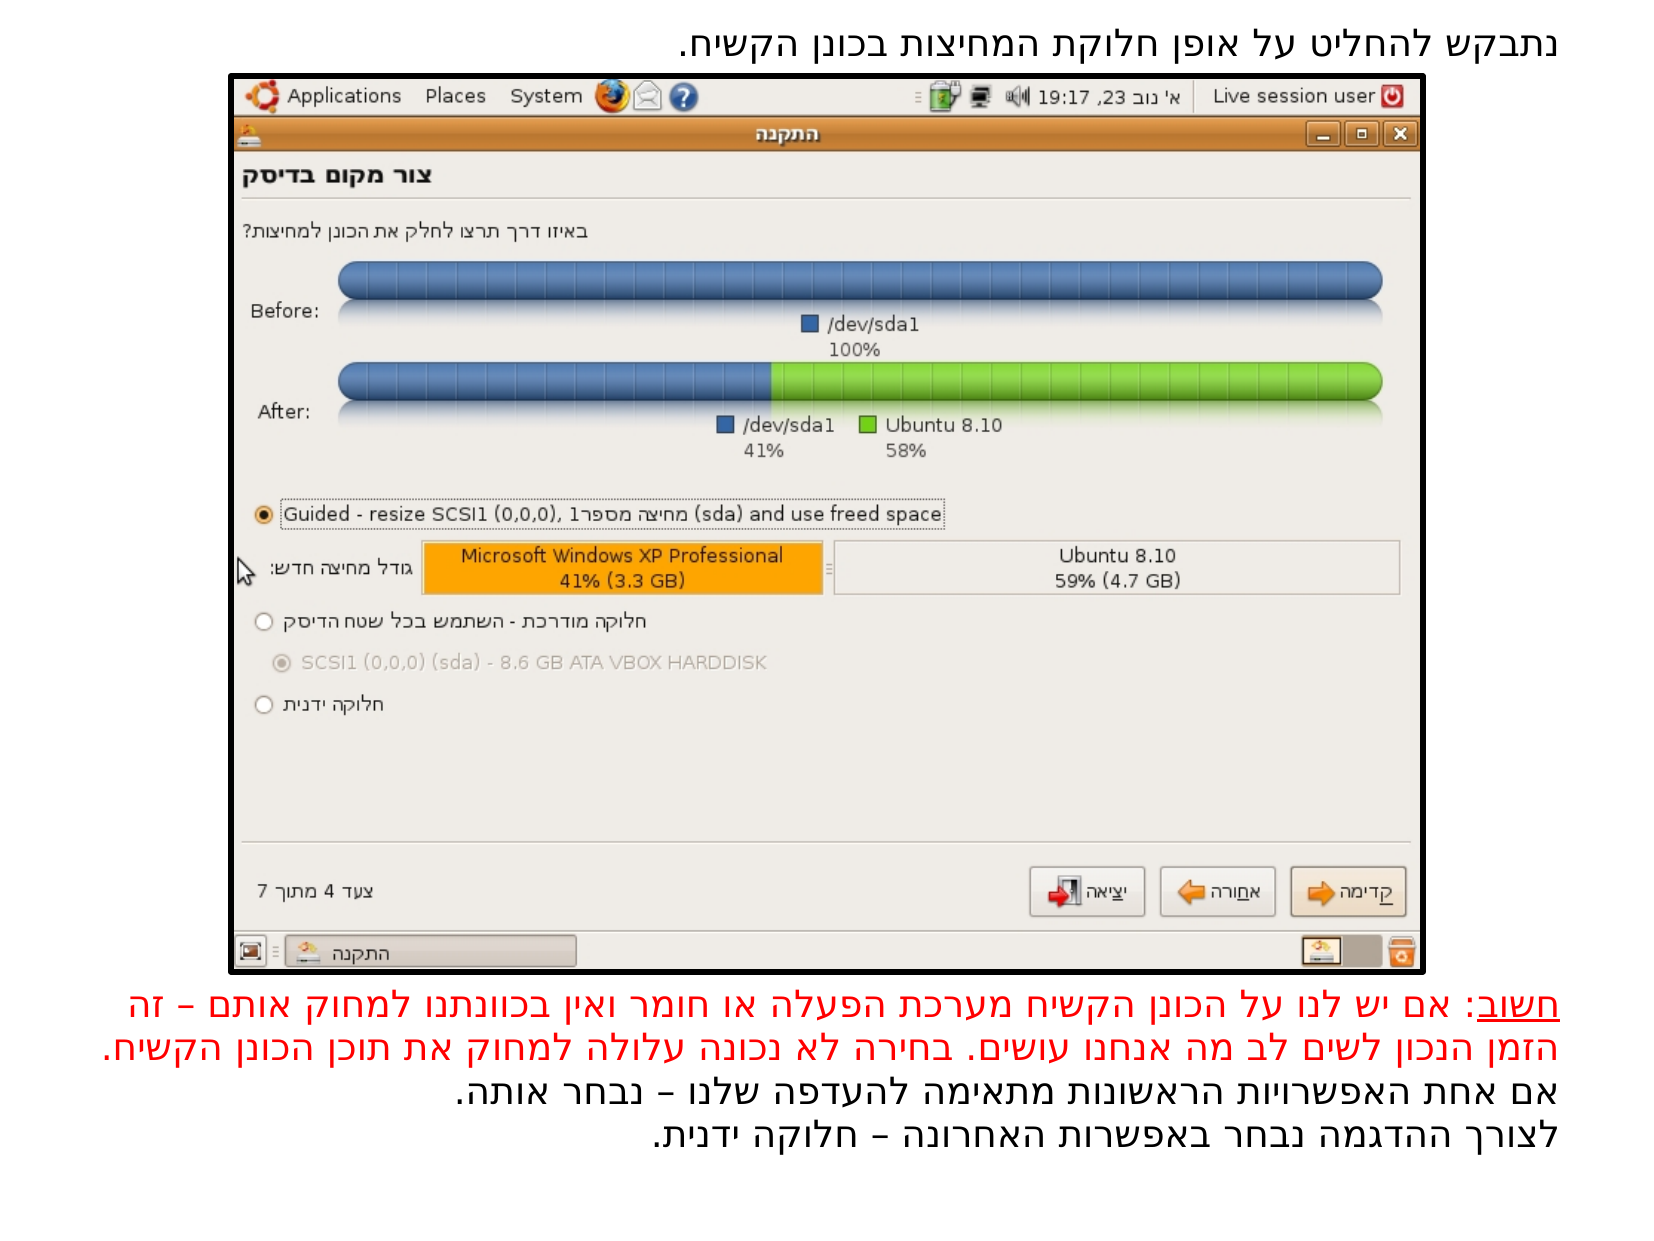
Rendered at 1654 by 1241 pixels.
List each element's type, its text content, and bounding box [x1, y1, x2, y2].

text_box חשוב: אם יש לנו על הכונן הקשיח מערכת הפעלה או חומר ואין בכוונתנו למחוק אותם – זה הזמן הנכון לשים לב מה אנחנו עושים. בחירה לא נכונה עלולה למחוק את תוכן הכונן הקשיח. אם אחת האפשרויות הראשונות מתאימה להעדפה שלנו – נבחר אותה. לצורך ההדגמה נבחר באפשרות האחרונה – חלוקה ידנית. [75, 975, 1576, 1219]
text_box נתבקש להחליט על אופן חלוקת המחיצות בכונן הקשיח. [225, 14, 1576, 76]
picture [233, 79, 1420, 969]
